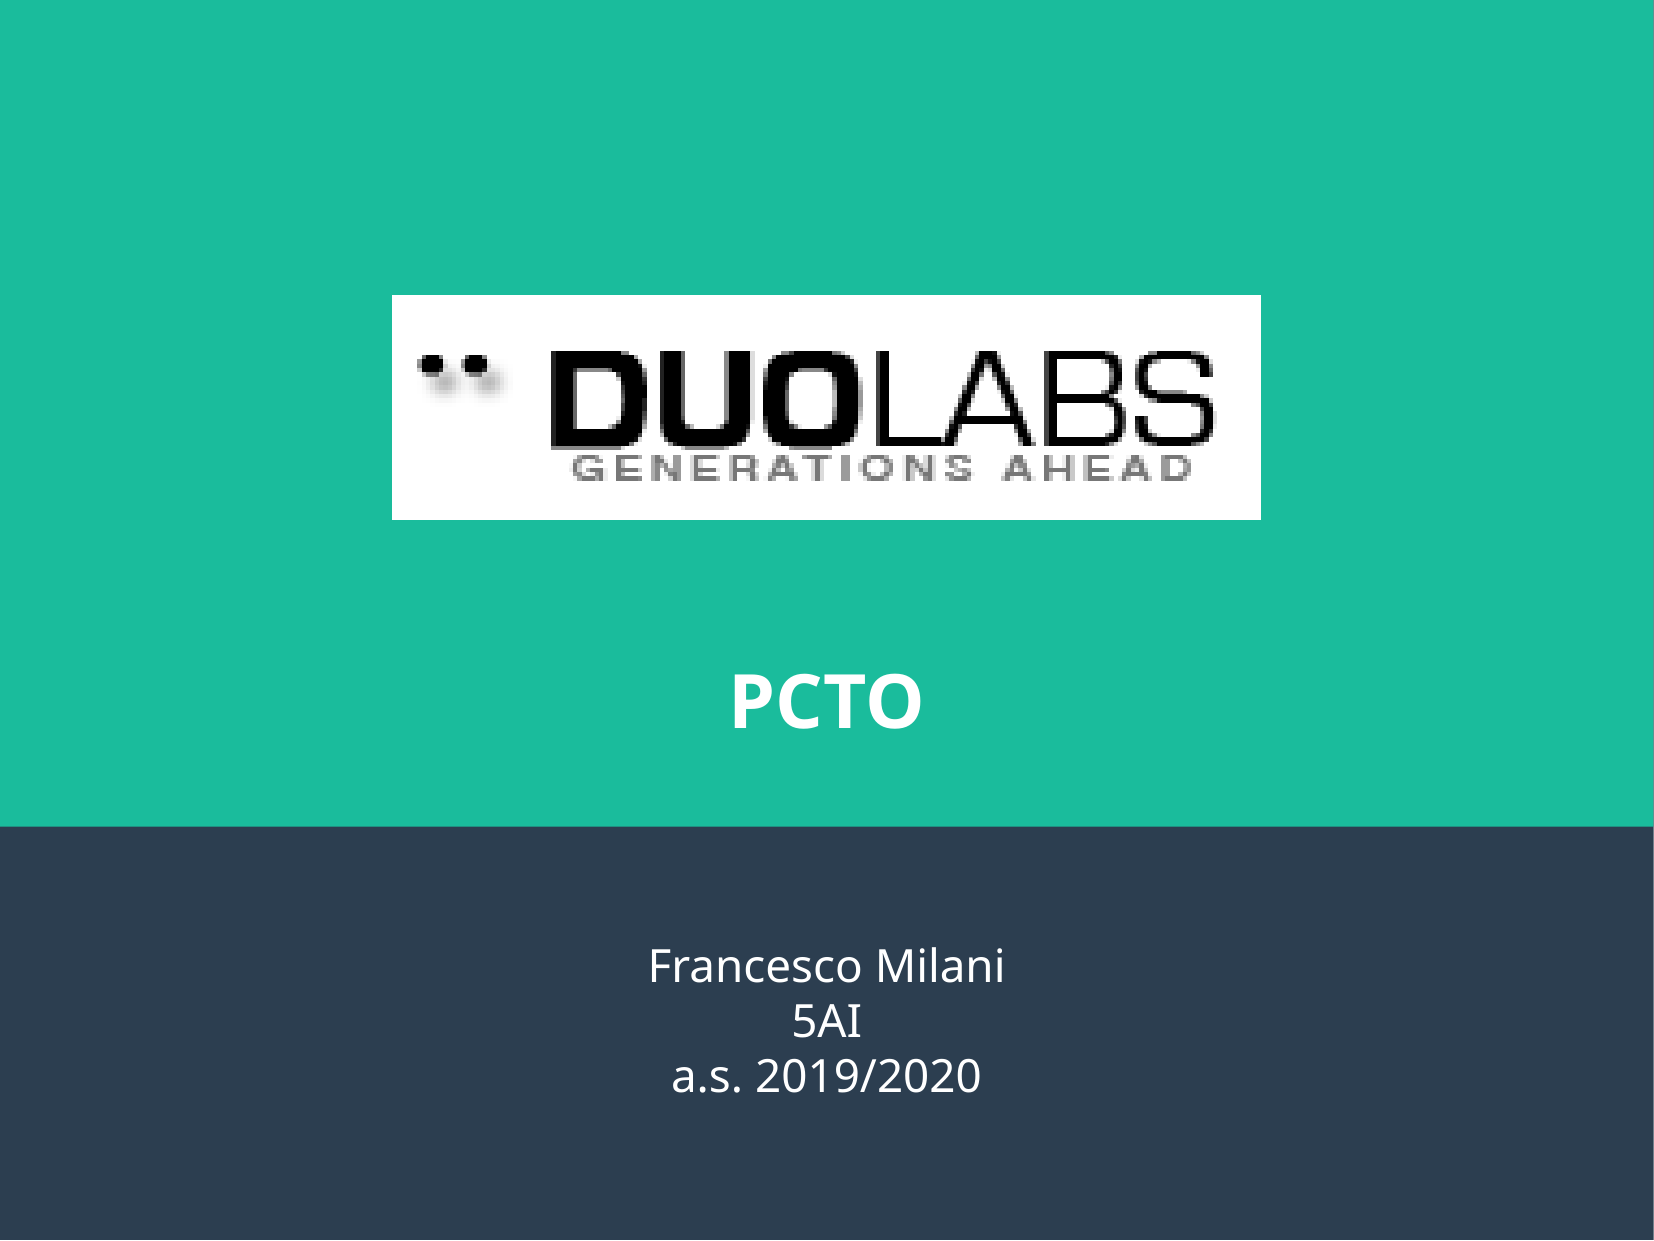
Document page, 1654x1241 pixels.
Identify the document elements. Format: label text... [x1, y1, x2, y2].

text_box Francesco Milani 5AI a.s. 2019/2020 [58, 936, 1595, 1102]
picture [392, 295, 1261, 520]
text_box PCTO [58, 653, 1595, 744]
